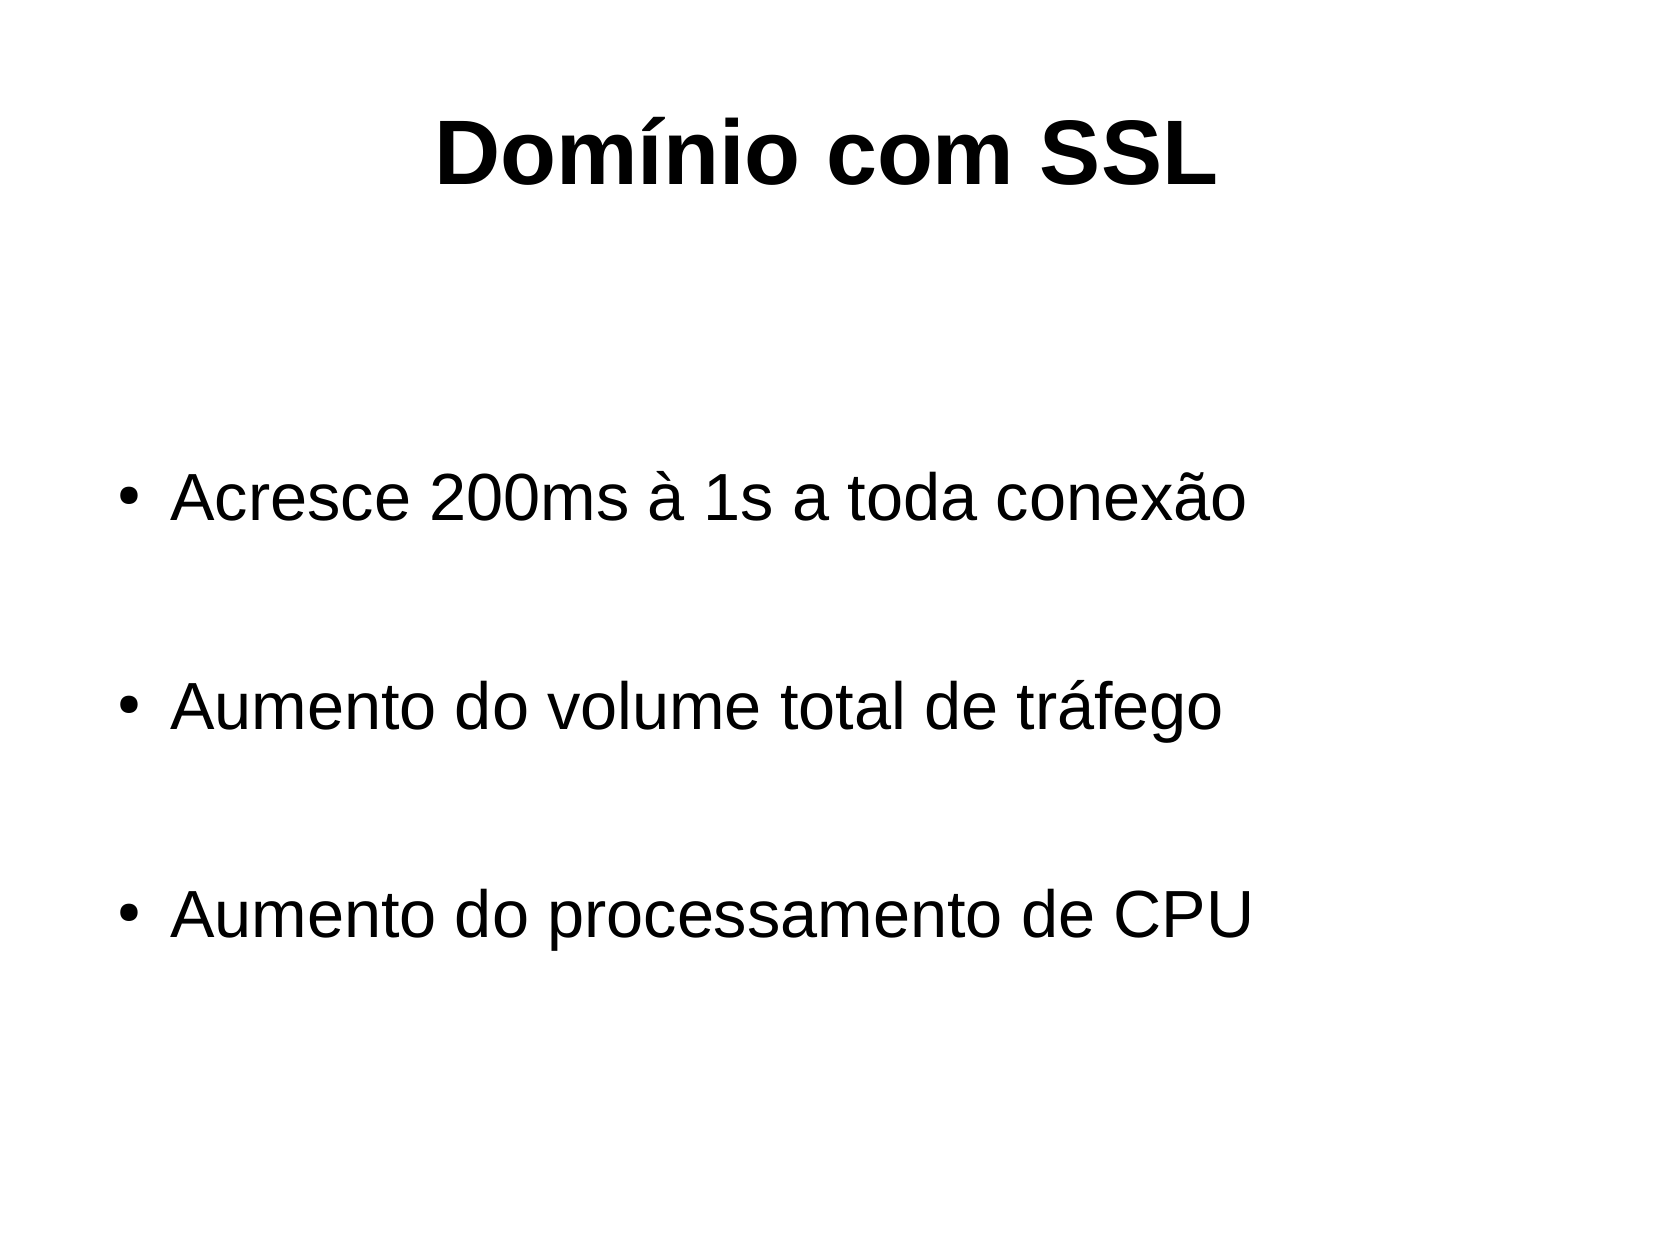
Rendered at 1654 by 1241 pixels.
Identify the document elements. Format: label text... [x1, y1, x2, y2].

title Domínio com SSL [82, 49, 1571, 257]
list Acresce 200ms à 1s a toda conexão Aumento do volume total de tráfego Aumento do processamento de CPU [99, 290, 1555, 1123]
